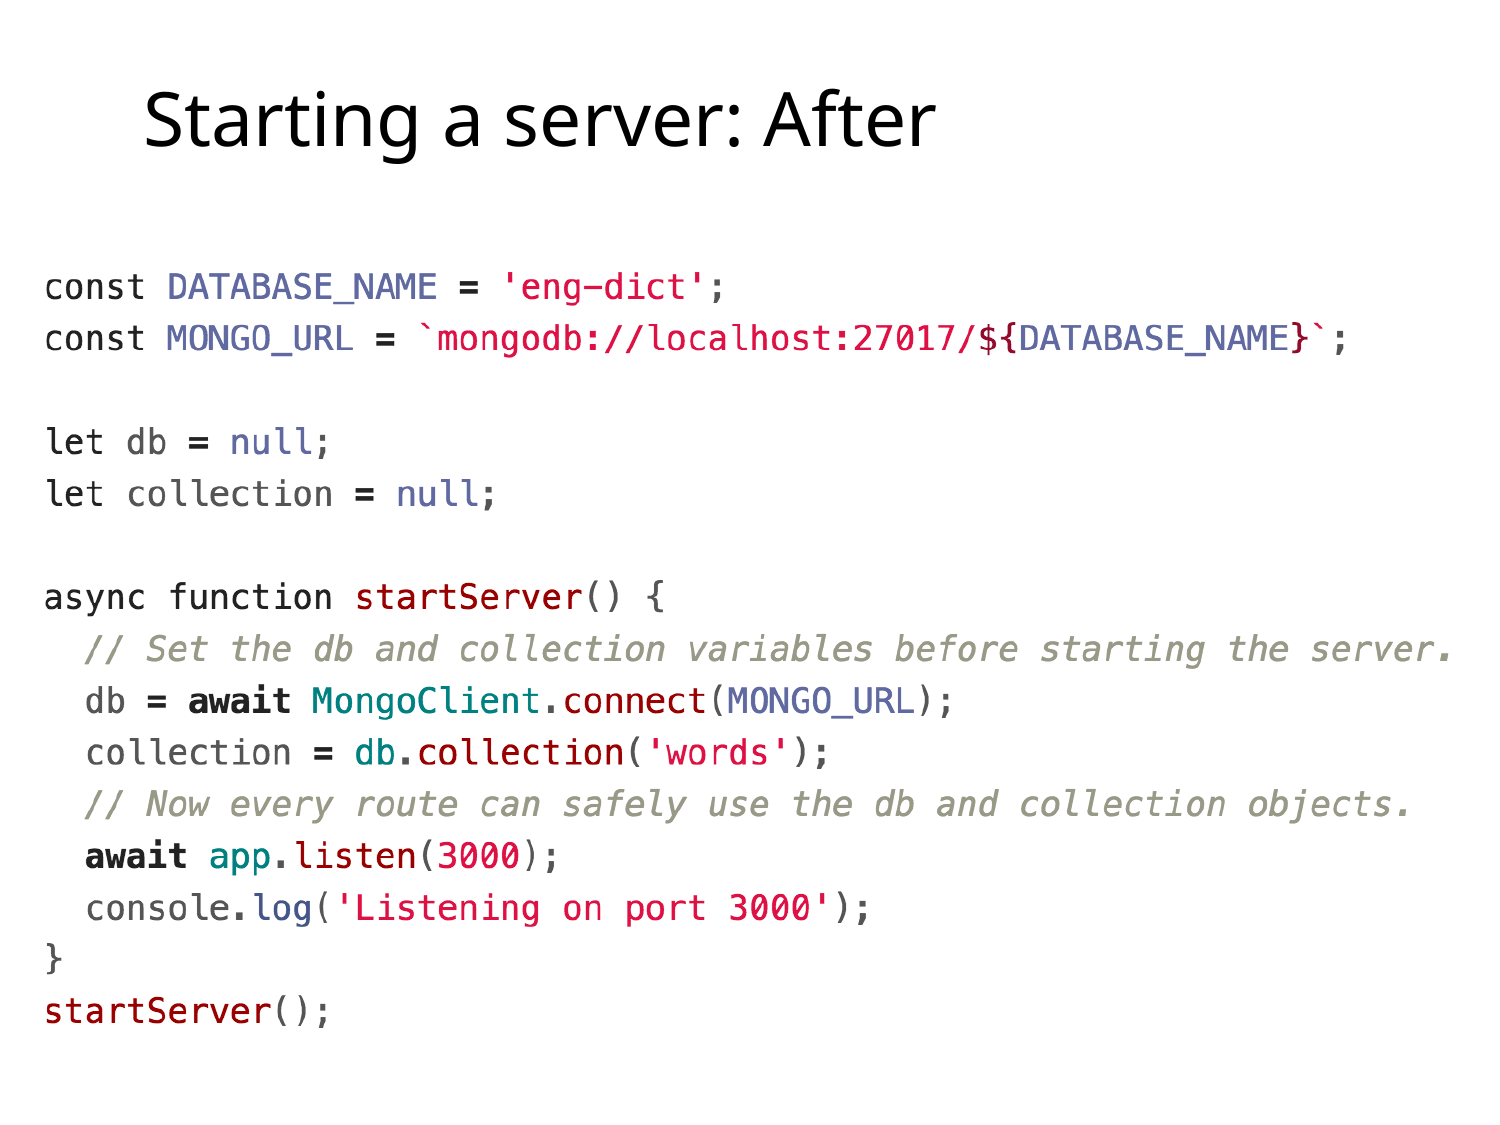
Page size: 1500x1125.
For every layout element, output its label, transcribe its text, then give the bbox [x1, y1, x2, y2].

picture [24, 256, 1475, 1065]
title Starting a server: After [128, 56, 1372, 183]
